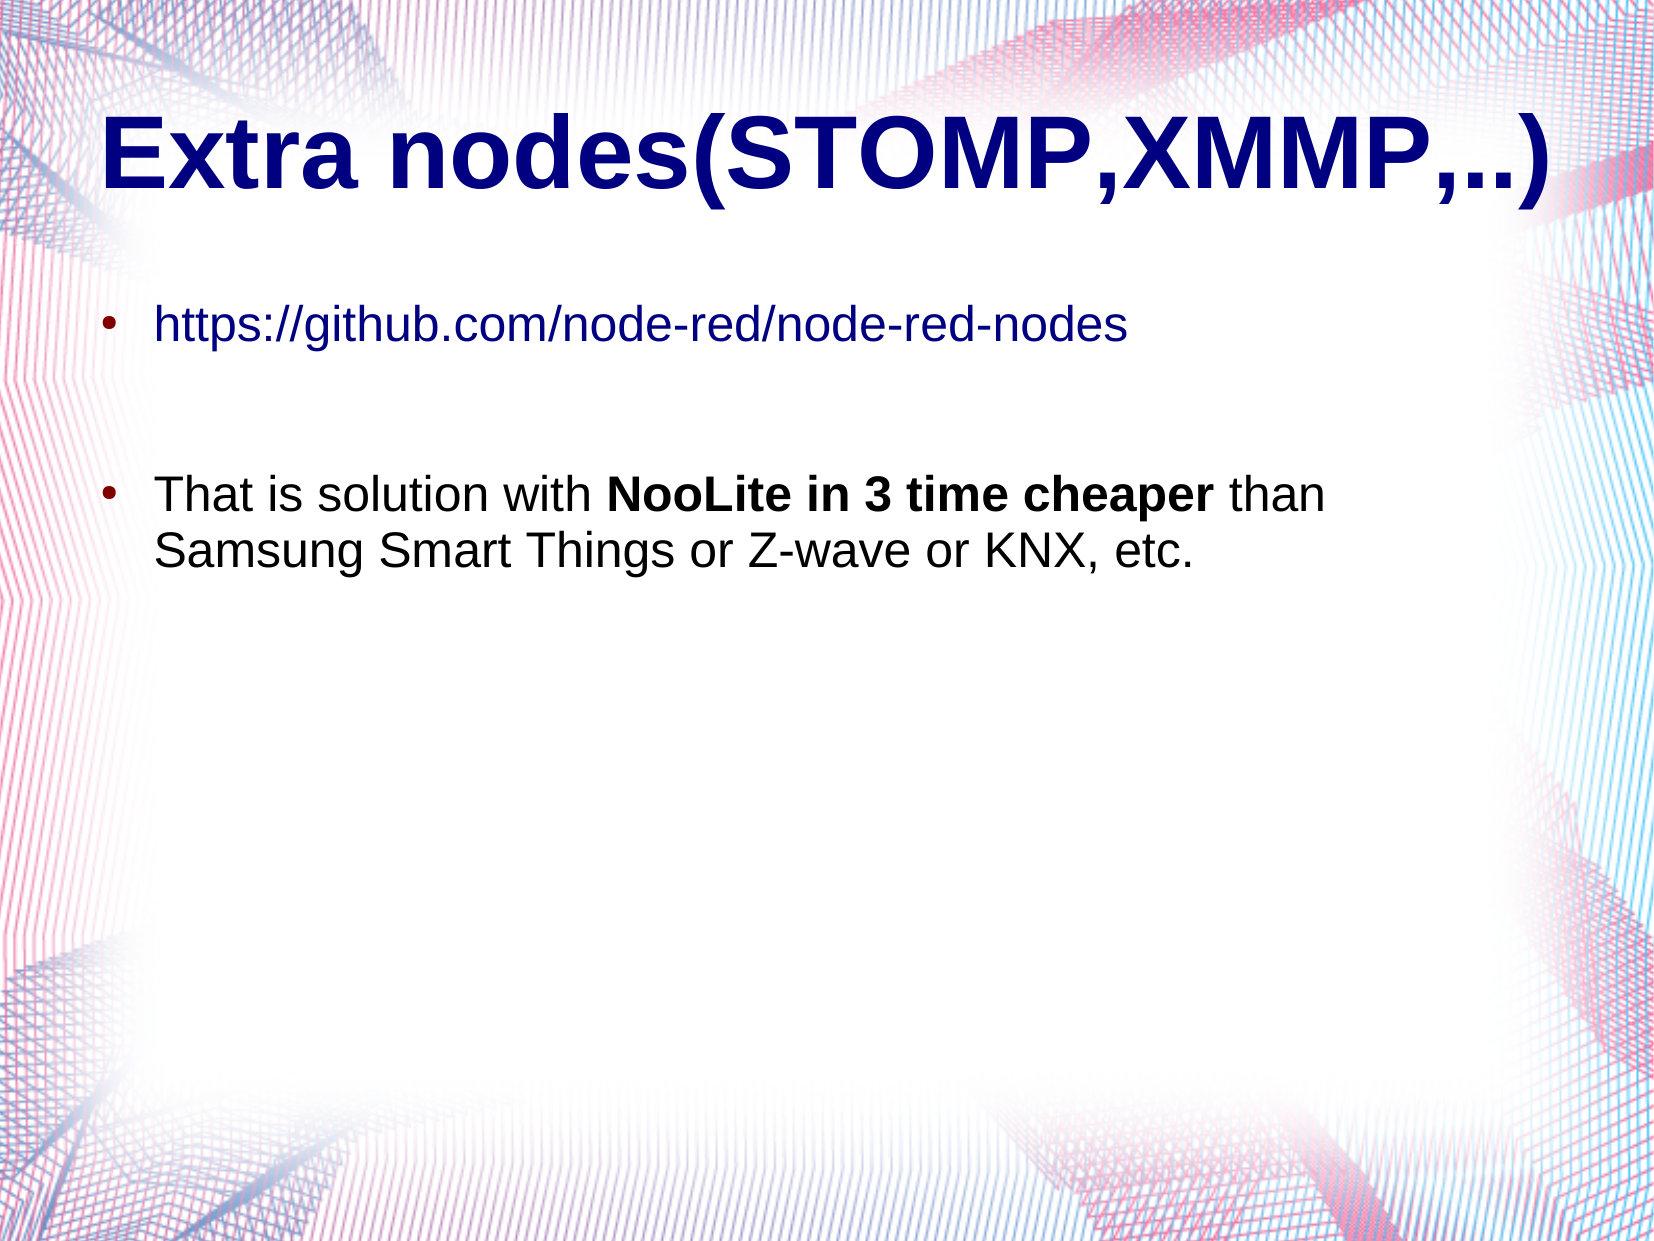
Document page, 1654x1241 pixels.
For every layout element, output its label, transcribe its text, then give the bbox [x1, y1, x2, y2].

picture [0, 0, 1654, 1241]
title Extra nodes(STOMP,XMMP,..) [82, 49, 1571, 257]
list https://github.com/node-red/node-red-nodes That is solution with NooLite in 3 time cheaper than Samsung Smart Things or Z-wave or KNX, etc. [82, 296, 1571, 1016]
